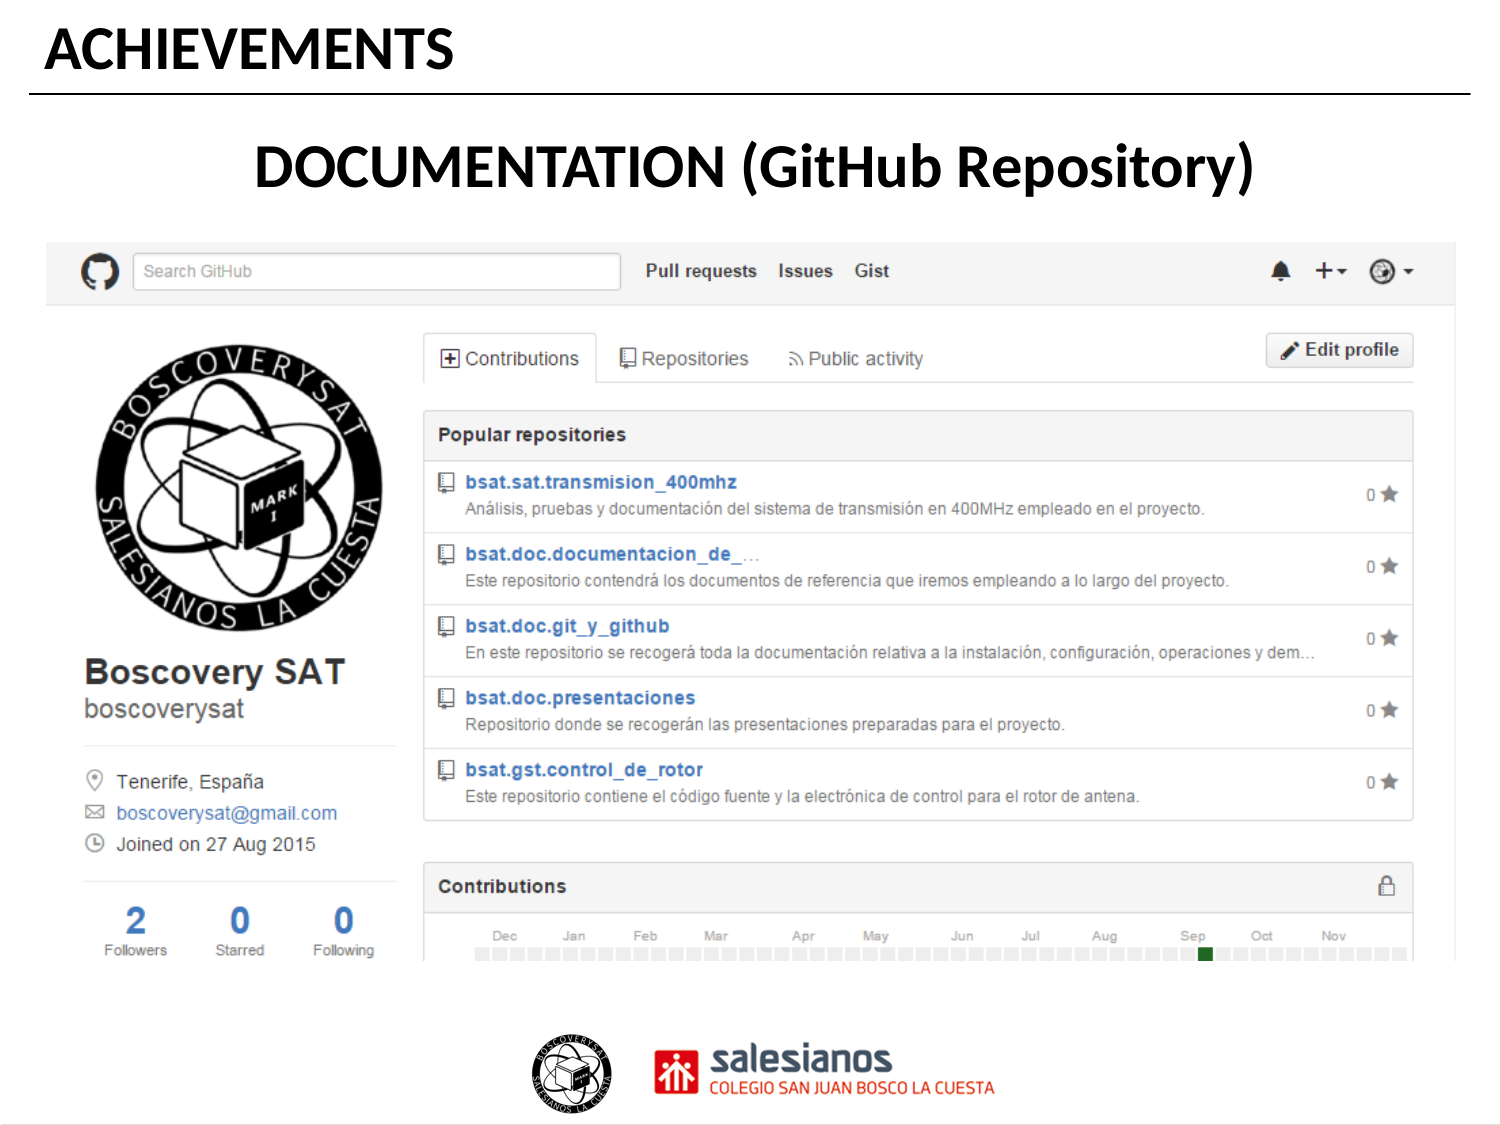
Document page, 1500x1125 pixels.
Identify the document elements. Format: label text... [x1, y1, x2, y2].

picture [0, 0, 1500, 1125]
text_box ACHIEVEMENTS [29, 0, 1472, 90]
text_box DOCUMENTATION (GitHub Repository) [35, 117, 1477, 207]
